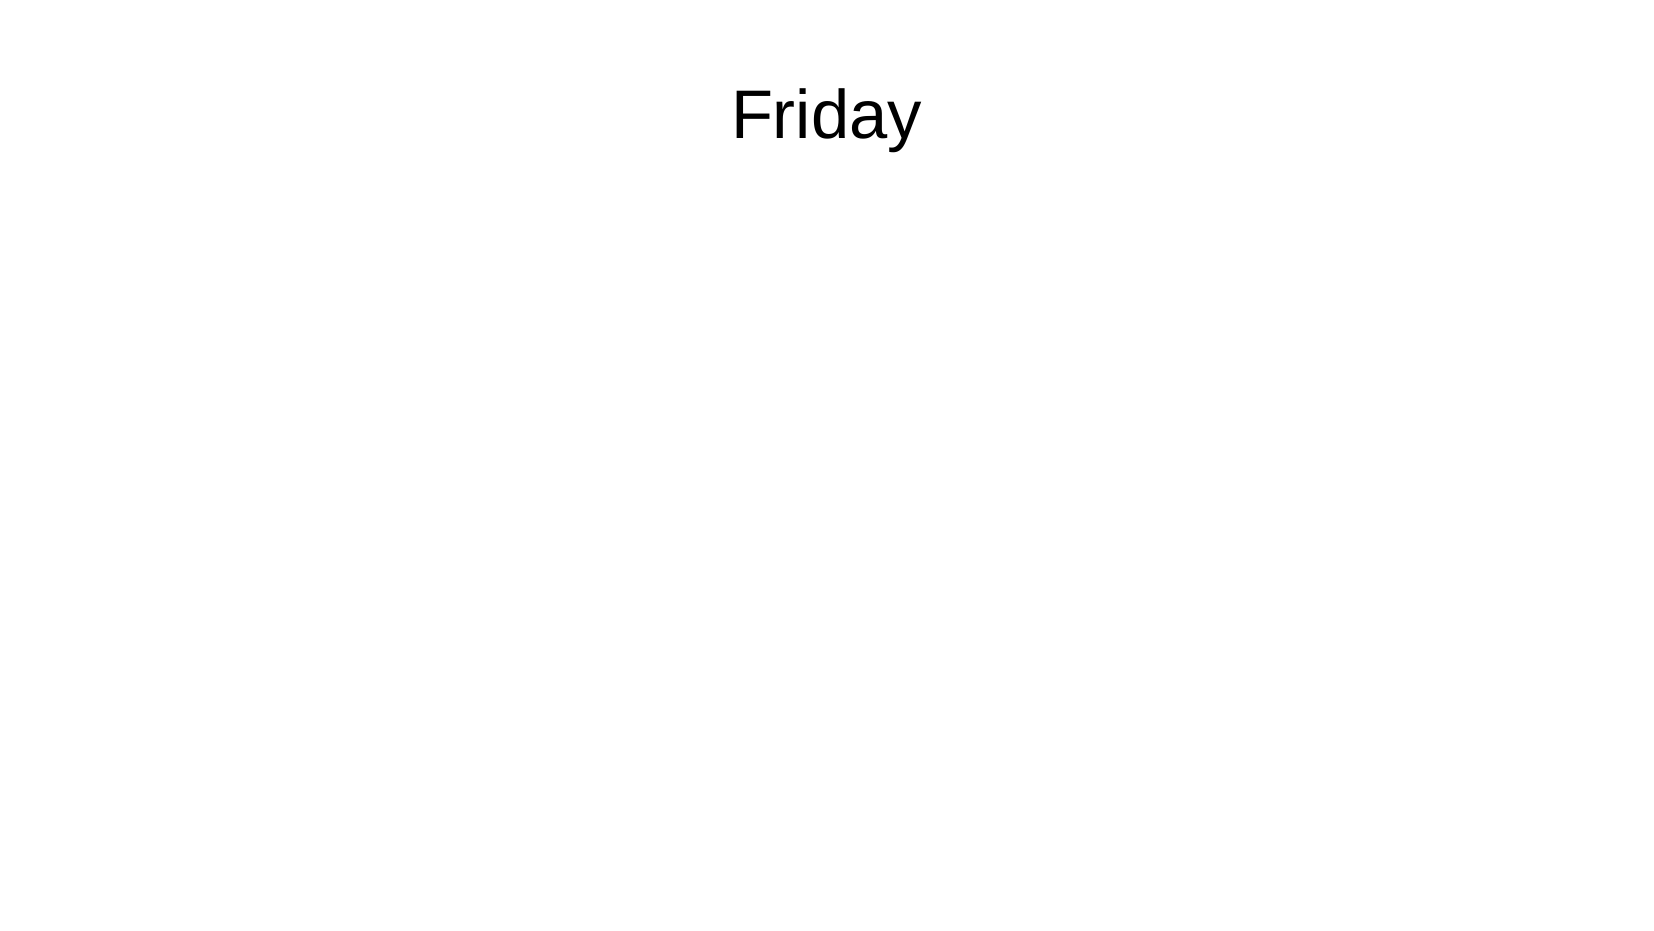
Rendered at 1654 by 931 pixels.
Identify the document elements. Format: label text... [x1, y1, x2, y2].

title Friday [82, 37, 1571, 193]
